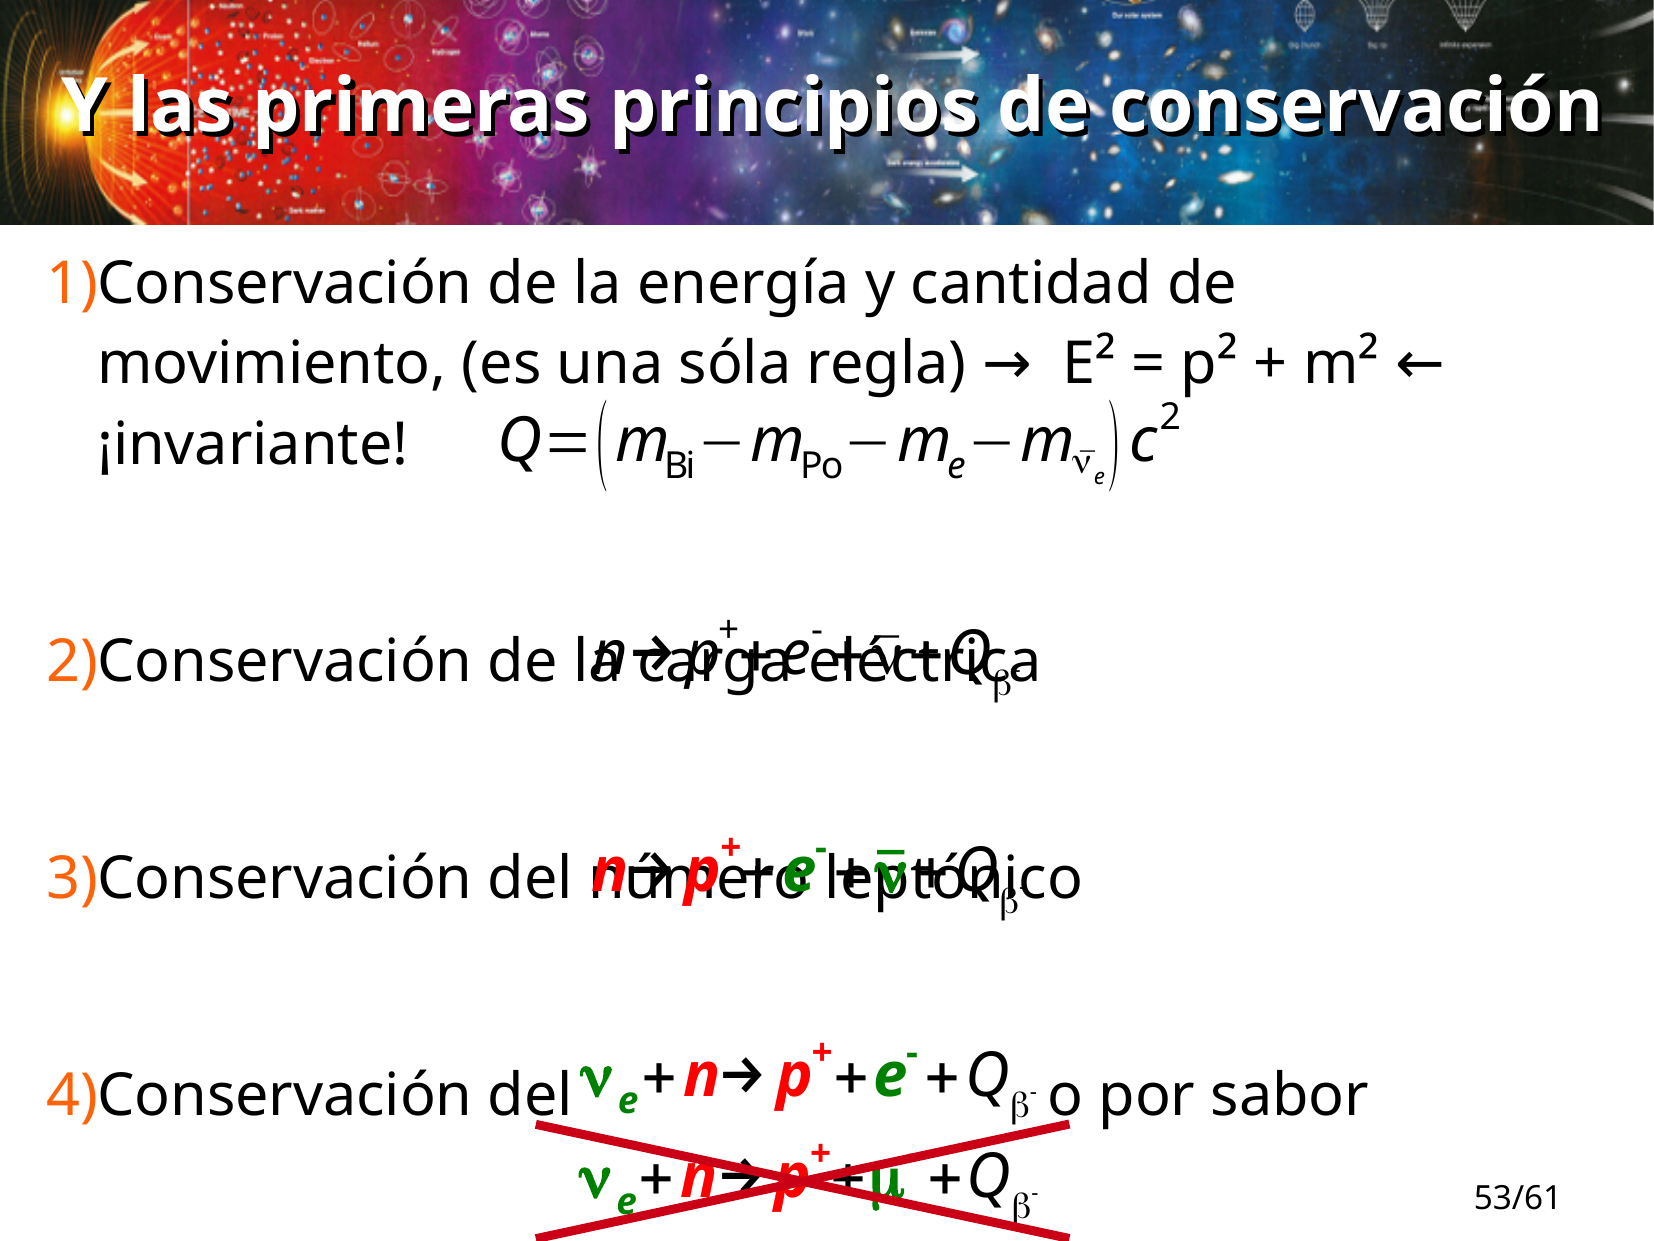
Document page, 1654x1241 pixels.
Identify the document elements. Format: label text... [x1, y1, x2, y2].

list Conservación de la energía y cantidad de movimiento, (es una sóla regla) → E² = p² + m² ← ¡invariante! Conservación de la carga eléctrica Conservación del número leptónico Conservación del número leptónico por sabor [30, 240, 1591, 1141]
chart [490, 393, 1186, 496]
chart [570, 1029, 1048, 1176]
chart [612, 1187, 994, 1228]
chart [827, 1134, 1048, 1228]
chart [570, 1137, 778, 1226]
picture [0, 0, 1654, 225]
title Y las primeras principios de conservación [45, 15, 1606, 191]
chart [582, 825, 1036, 923]
chart [585, 607, 1029, 706]
